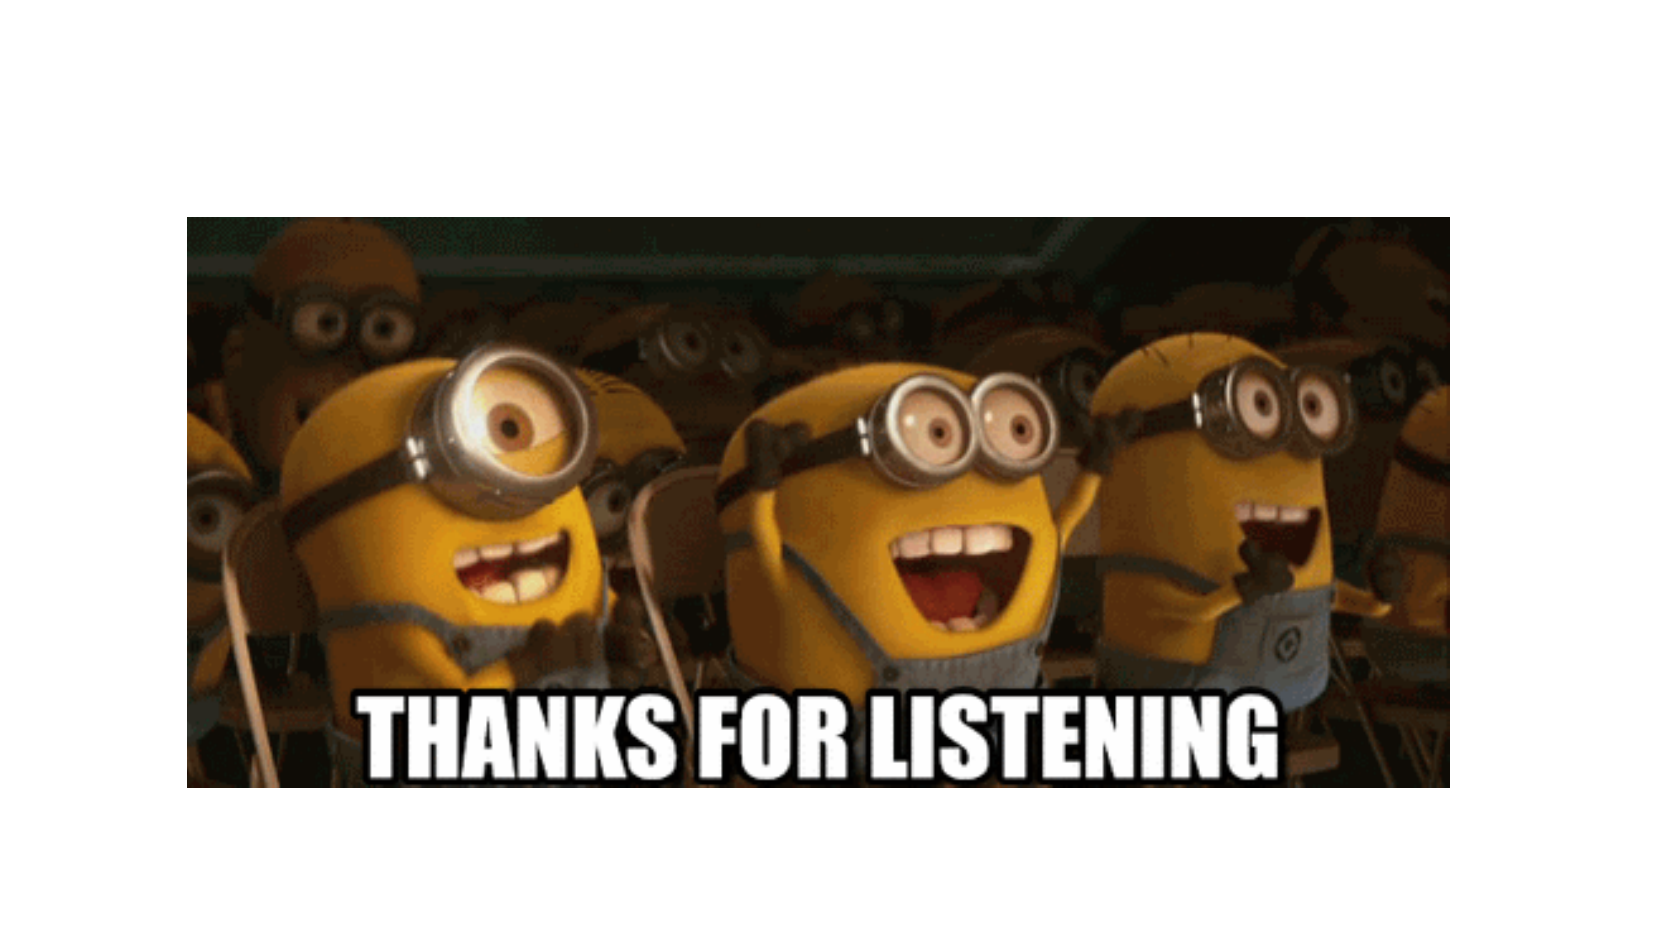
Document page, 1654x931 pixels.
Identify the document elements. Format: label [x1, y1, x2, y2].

picture [187, 217, 1450, 788]
